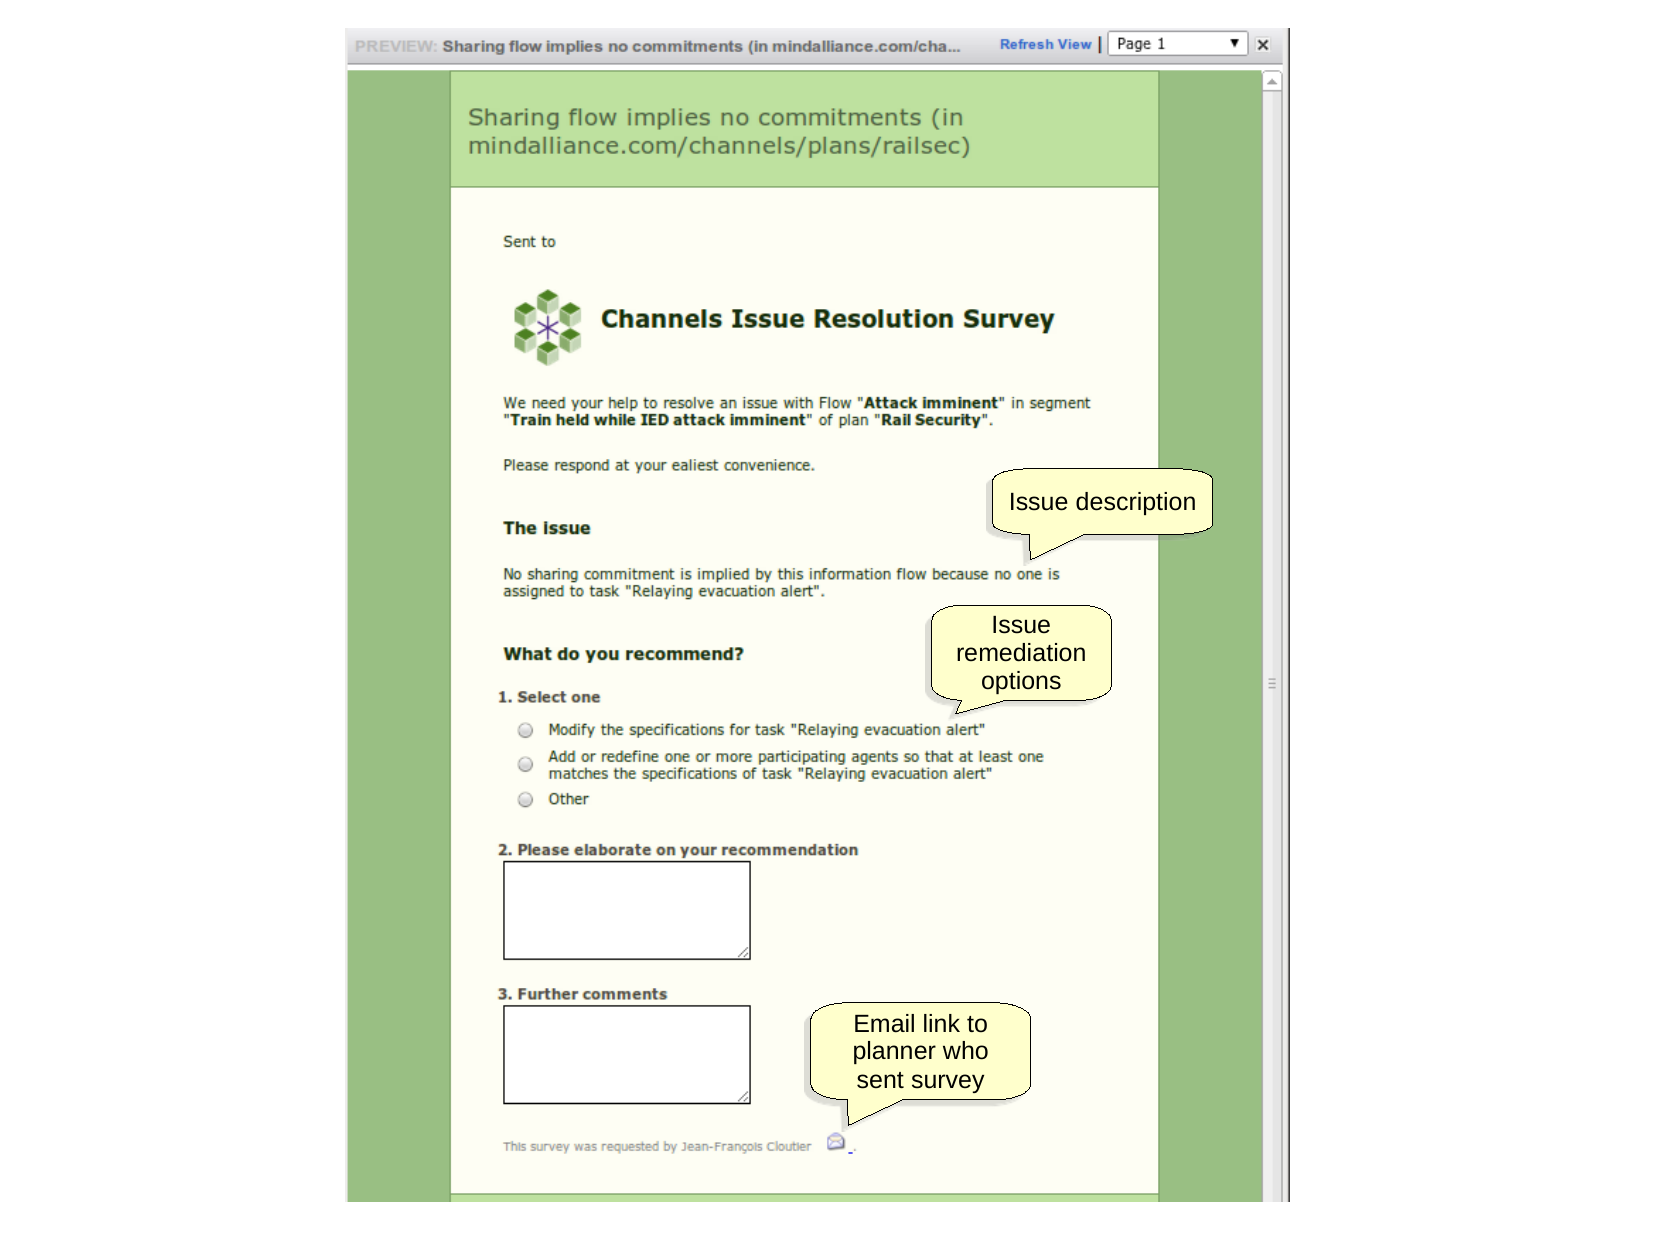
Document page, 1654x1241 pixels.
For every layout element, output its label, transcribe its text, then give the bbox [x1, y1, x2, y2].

text_box Issue remediation options [931, 605, 1112, 714]
picture [345, 28, 1290, 1202]
text_box Issue description [992, 468, 1213, 560]
text_box Email link to planner who sent survey [810, 1002, 1031, 1126]
